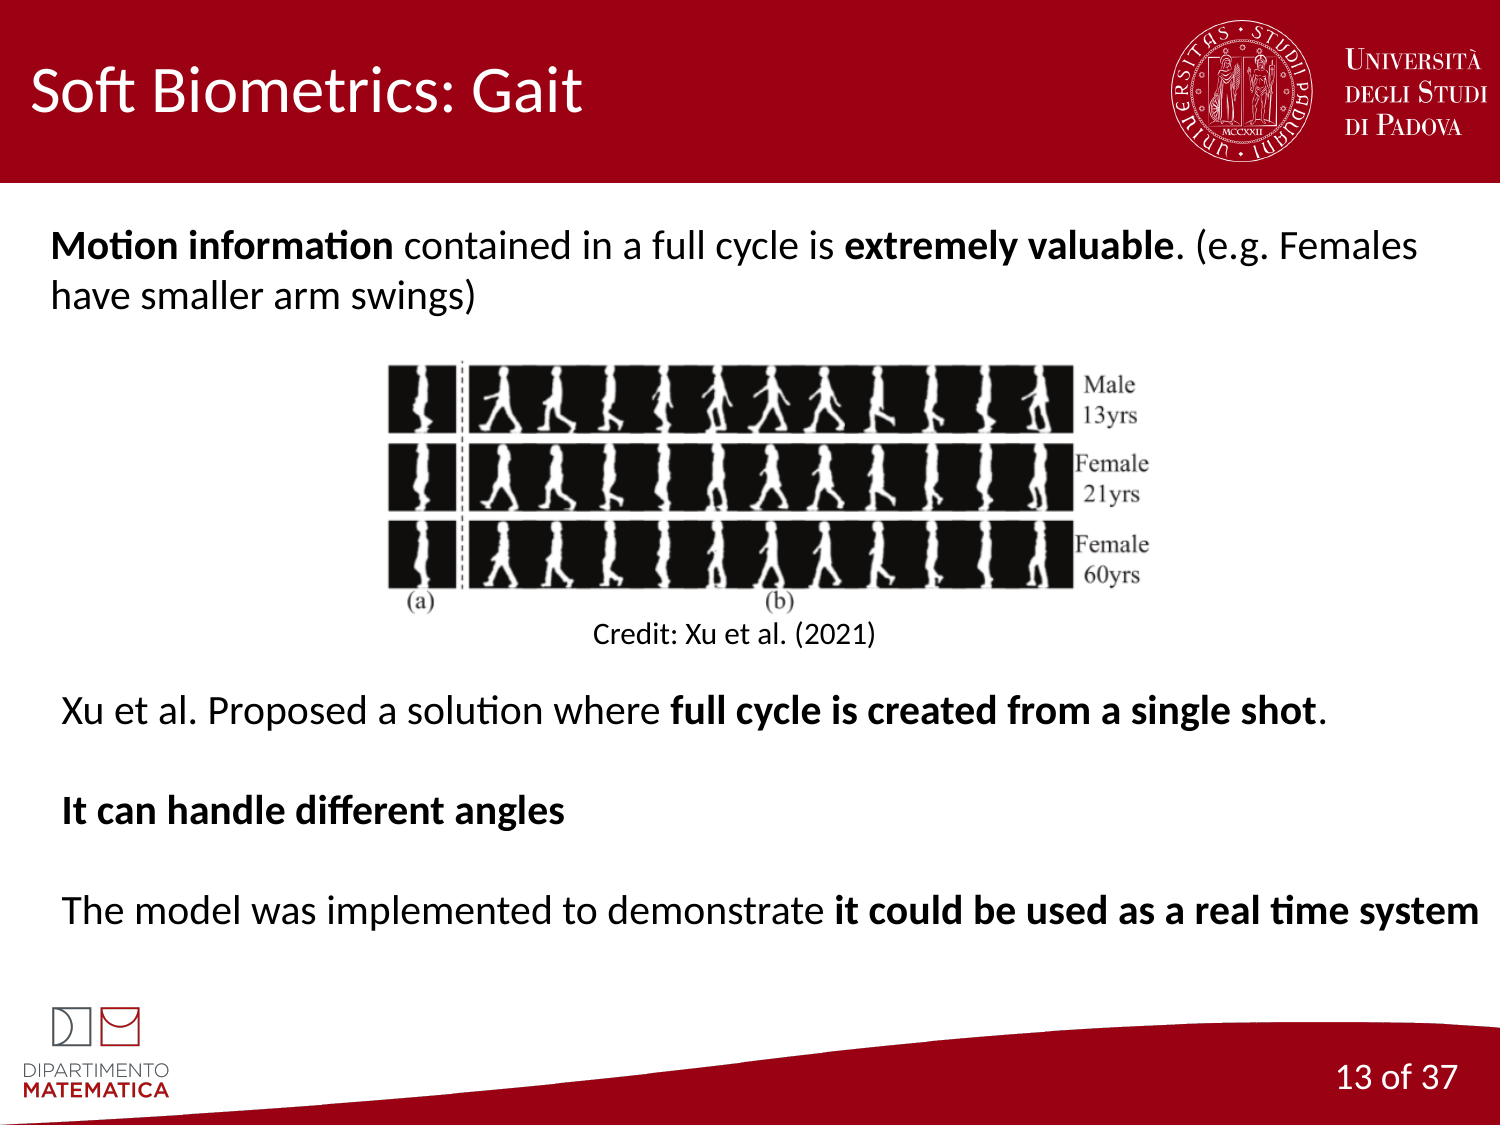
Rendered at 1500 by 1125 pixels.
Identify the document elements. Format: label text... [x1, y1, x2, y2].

picture [0, 1007, 1500, 1125]
list Motion information contained in a full cycle is extremely valuable. (e.g. Females have smaller arm swings) [0, 210, 1489, 390]
picture [1171, 20, 1487, 162]
list Credit: Xu et al. (2021) [542, 605, 993, 666]
slide_number <number> of 37 [1136, 1044, 1474, 1104]
list Xu et al. Proposed a solution where full cycle is created from a single shot. It can handle different angles The model was implemented to demonstrate it could be used as a real time system [11, 675, 1500, 856]
title Soft Biometrics: Gait [0, 0, 1159, 183]
picture [360, 348, 1168, 622]
list Credit: Xu et al. (2021) [1450, 856, 1500, 962]
